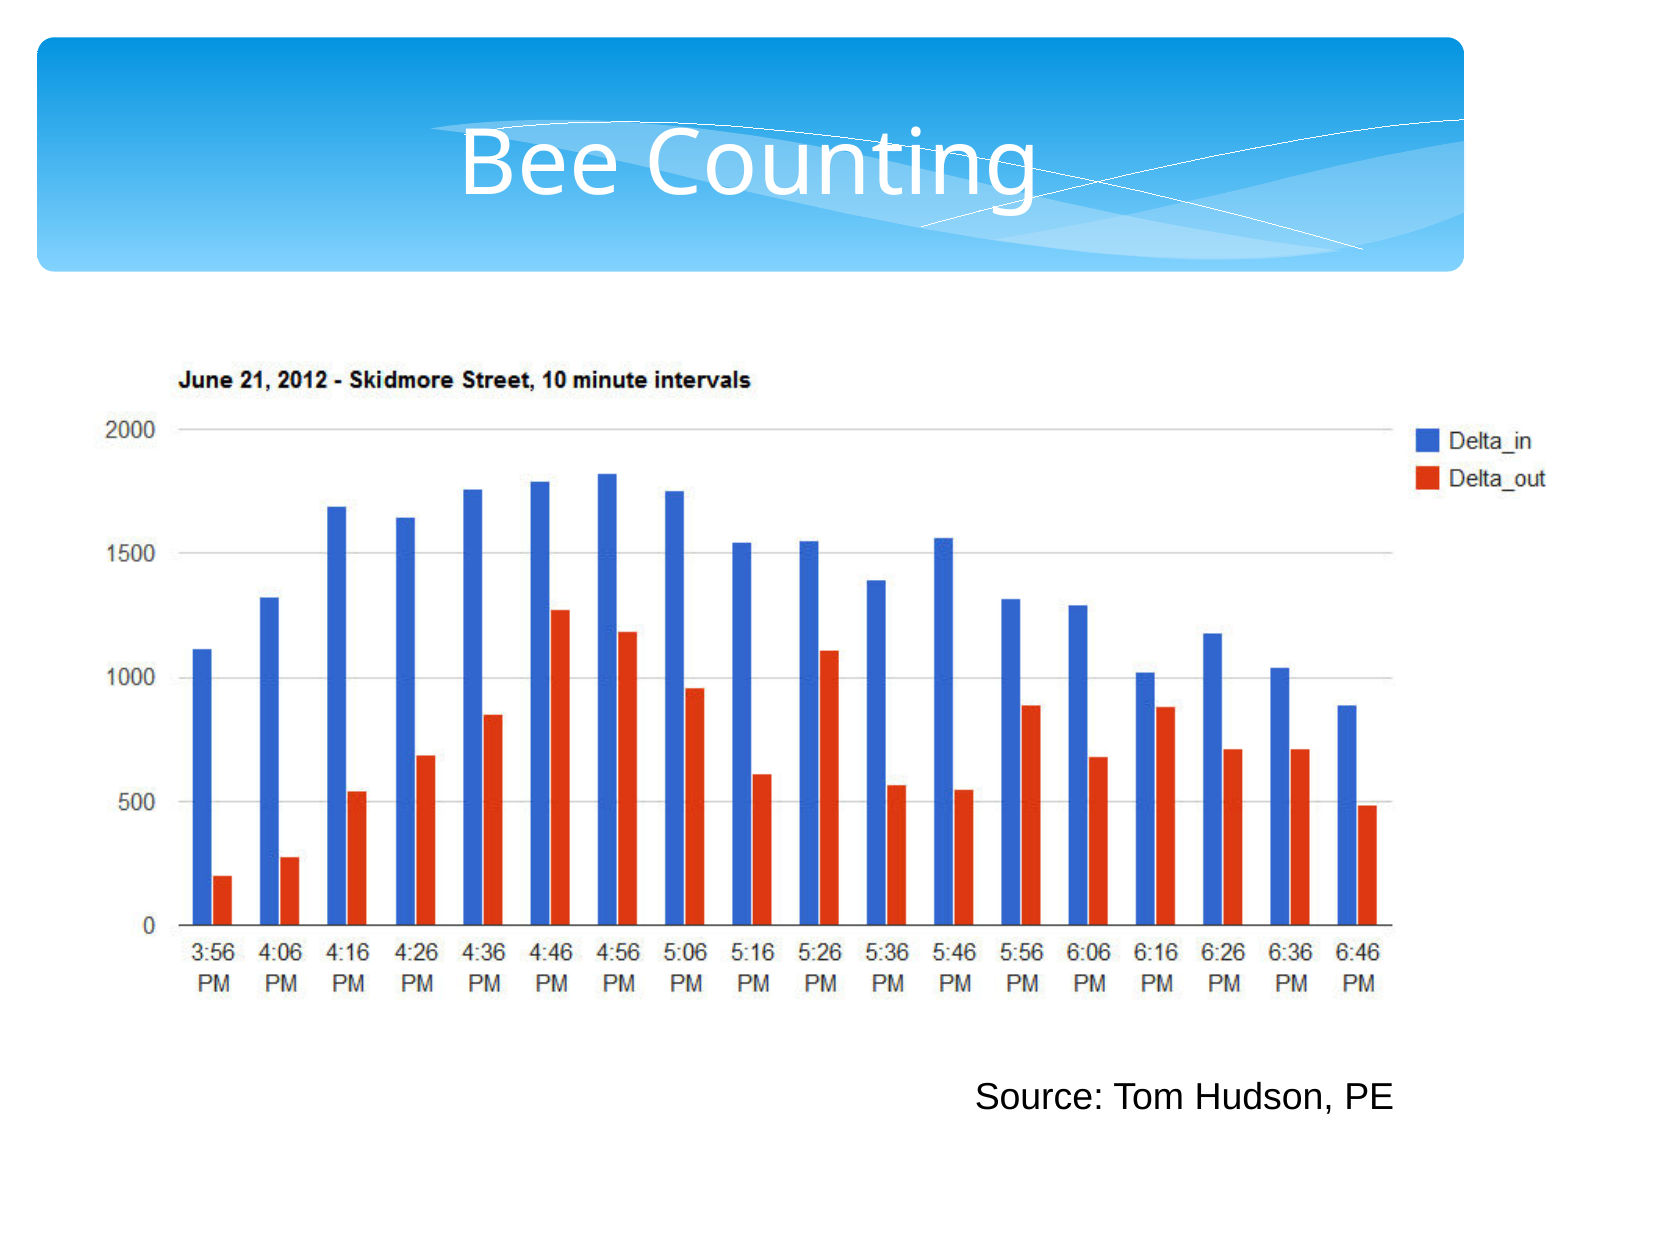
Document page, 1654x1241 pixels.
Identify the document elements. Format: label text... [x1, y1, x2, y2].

picture [82, 274, 1571, 1067]
title Bee Counting [74, 55, 1425, 261]
text_box Source: Tom Hudson, PE [960, 1068, 1426, 1126]
